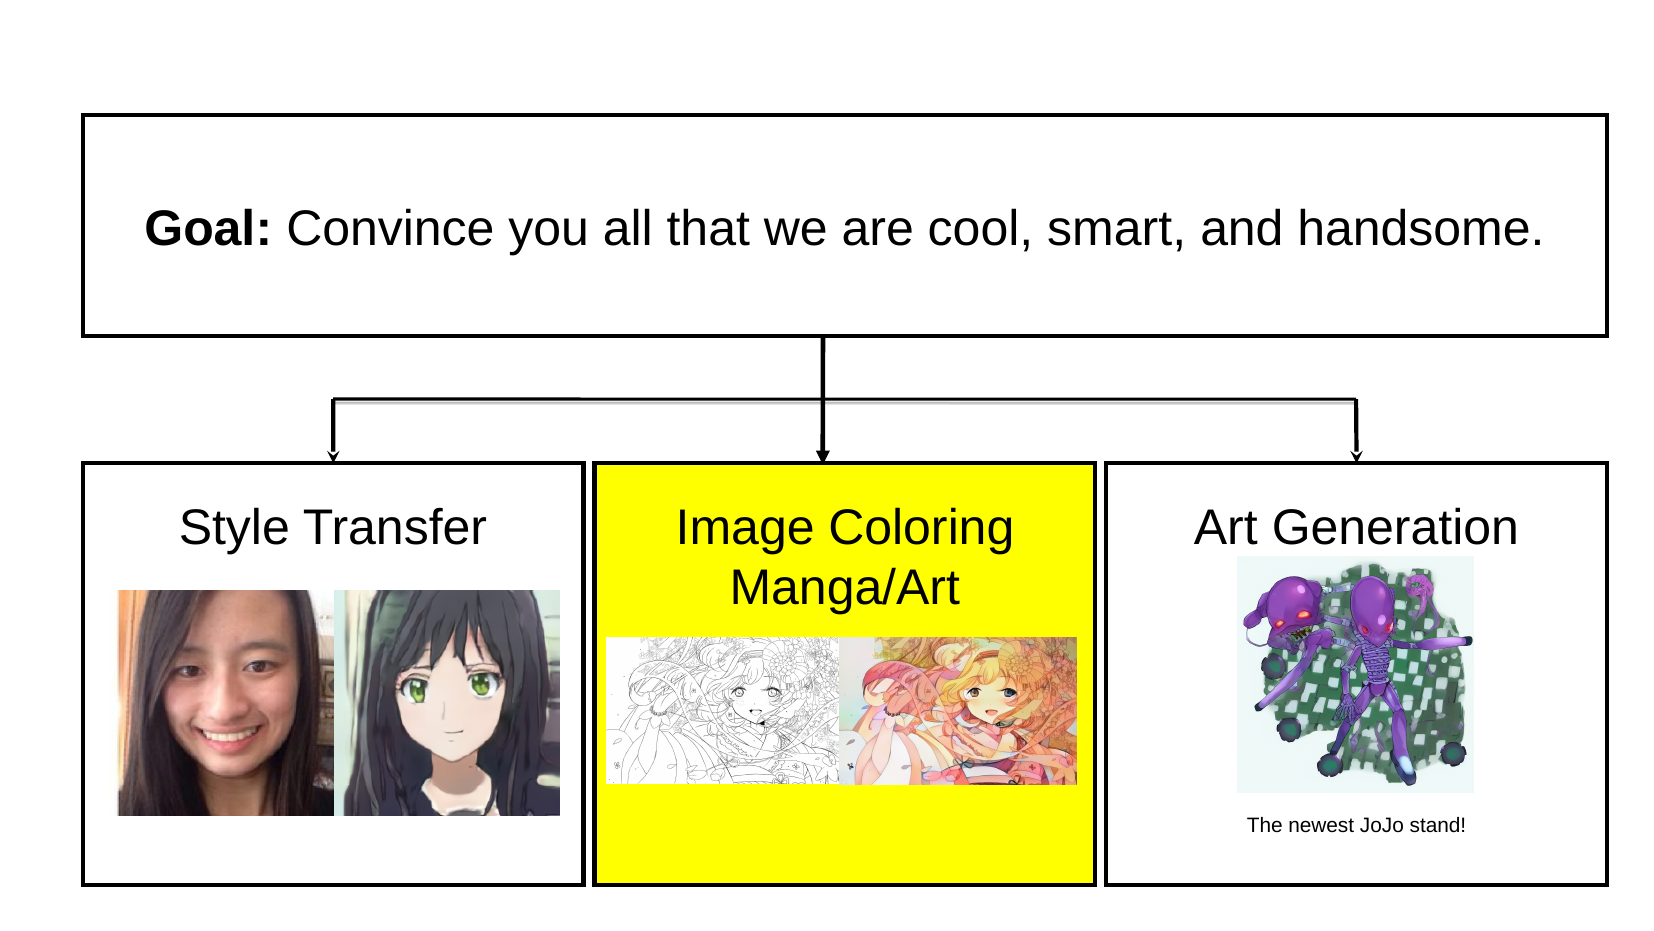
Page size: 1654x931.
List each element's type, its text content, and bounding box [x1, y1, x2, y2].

picture [606, 637, 1077, 785]
picture [108, 590, 560, 816]
picture [1237, 556, 1474, 793]
text_box Goal: Convince you all that we are cool, smart, and handsome. [82, 114, 1607, 336]
text_box Art Generation [1106, 463, 1607, 886]
text_box The newest JoJo stand! [1224, 803, 1489, 845]
text_box Style Transfer [82, 463, 584, 886]
text_box Image Coloring Manga/Art [594, 463, 1096, 886]
